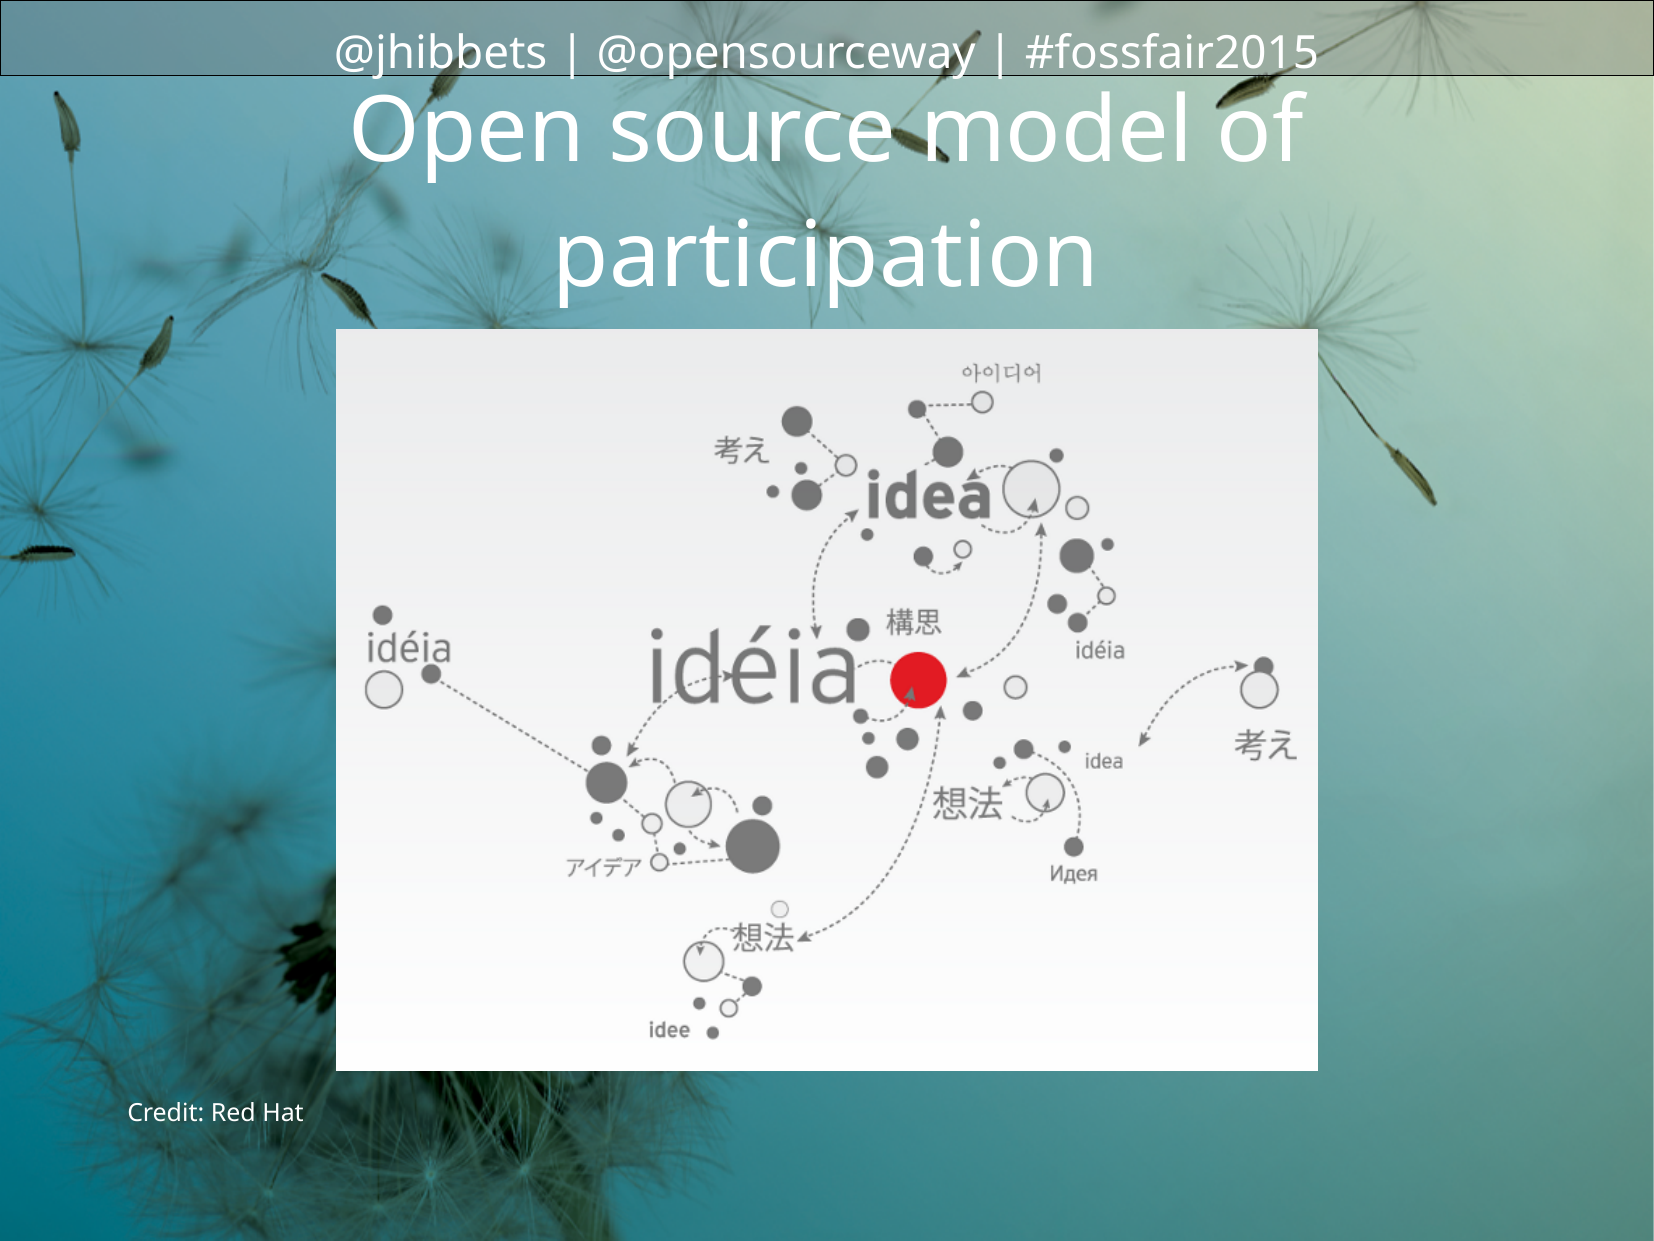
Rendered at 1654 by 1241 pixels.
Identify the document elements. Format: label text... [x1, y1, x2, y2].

title Open source model of participation [82, 84, 1571, 292]
picture [0, 76, 1654, 1241]
text_box Credit: Red Hat [112, 1087, 325, 1128]
